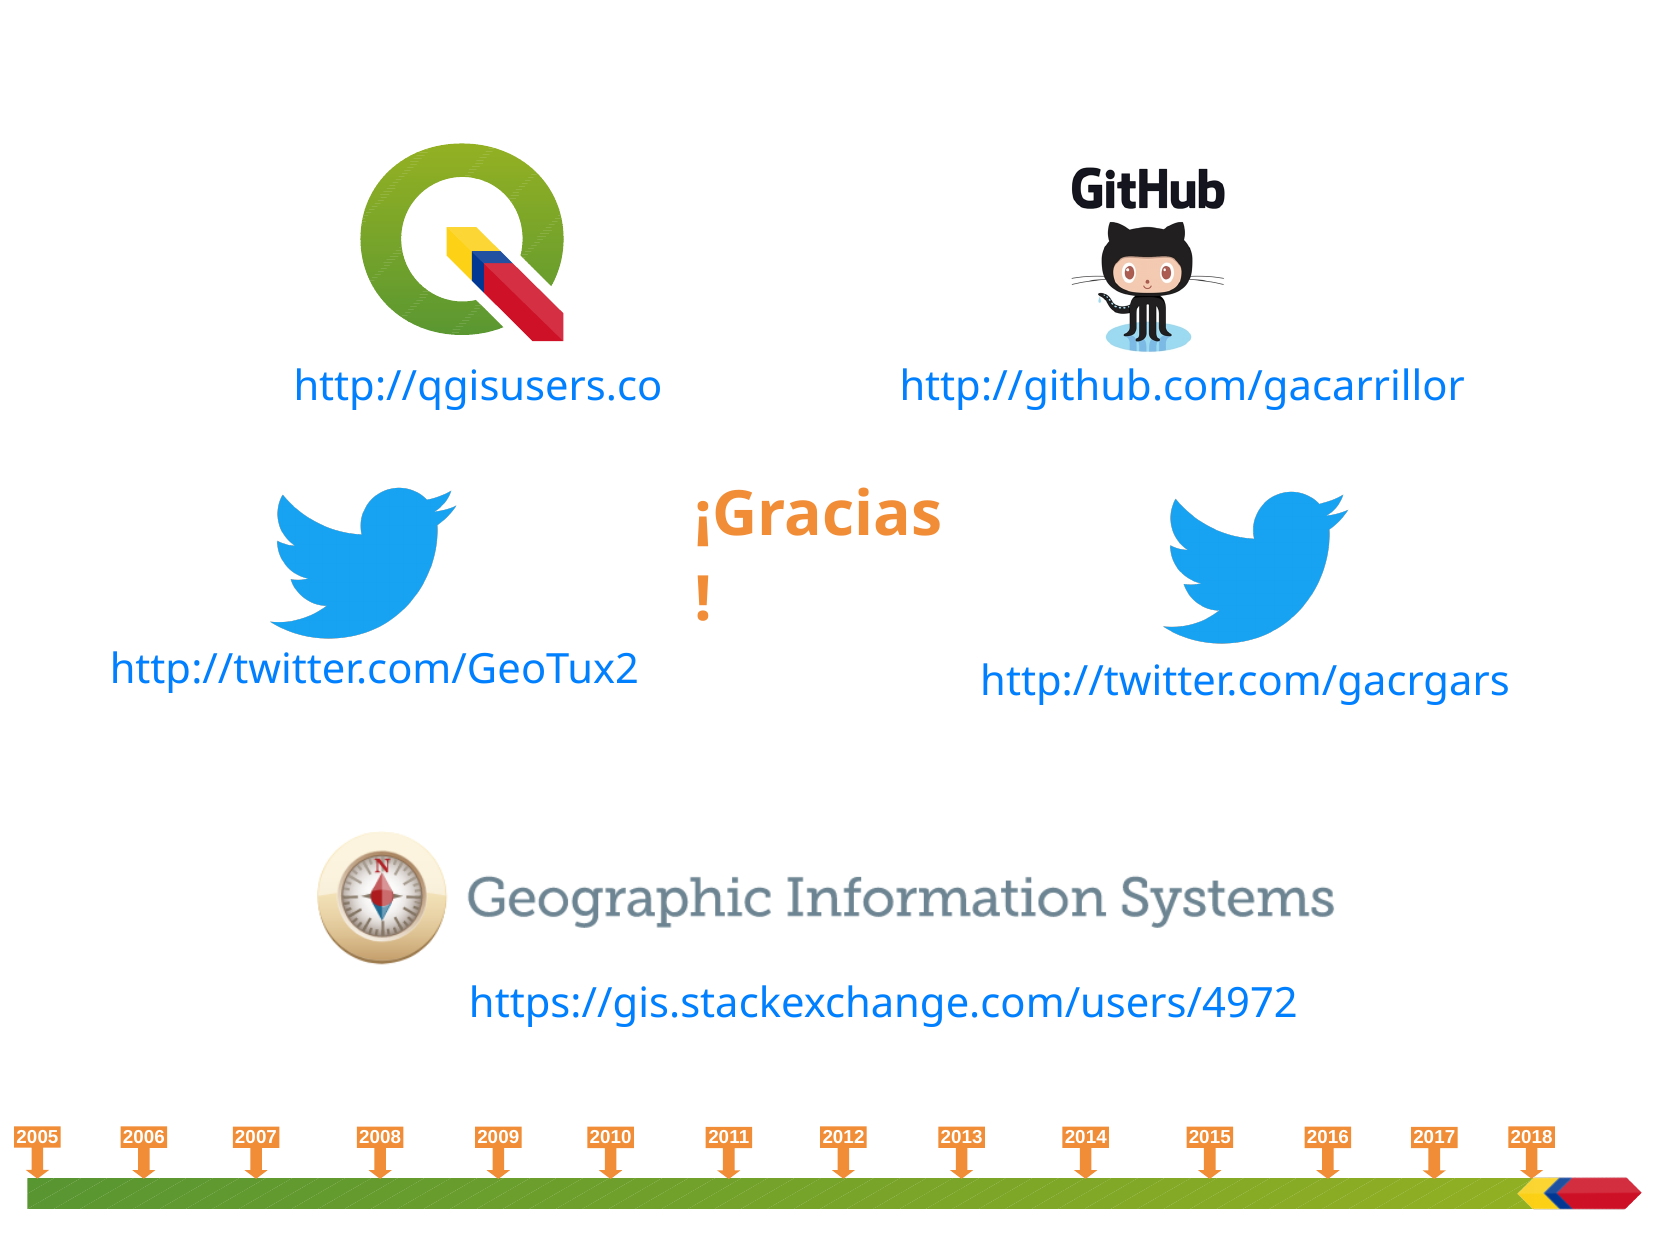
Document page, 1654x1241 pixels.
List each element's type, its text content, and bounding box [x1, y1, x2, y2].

text_box 2006 [120, 1126, 168, 1179]
text_box 2010 [587, 1126, 634, 1179]
text_box http://twitter.com/gacrgars [965, 643, 1632, 715]
text_box 2012 [820, 1126, 867, 1179]
text_box 2014 [1062, 1126, 1109, 1179]
picture [269, 487, 457, 631]
text_box 2009 [475, 1126, 522, 1179]
text_box [27, 1178, 1532, 1209]
text_box 2015 [1186, 1126, 1234, 1179]
text_box 2005 [14, 1126, 61, 1179]
text_box 2013 [938, 1126, 985, 1179]
text_box 2007 [232, 1126, 280, 1179]
text_box 2008 [356, 1126, 404, 1179]
text_box https://gis.stackexchange.com/users/4972 [454, 965, 1443, 1037]
text_box 2018 [1508, 1126, 1555, 1179]
picture [360, 143, 564, 342]
text_box 2017 [1411, 1126, 1458, 1180]
text_box 2016 [1304, 1126, 1352, 1179]
title ¡Gracias! [694, 517, 954, 590]
text_box http://qgisusers.co [278, 348, 736, 419]
picture [1162, 491, 1349, 643]
picture [990, 154, 1305, 348]
text_box http://github.com/gacarrillor [884, 348, 1571, 419]
picture [316, 831, 1351, 968]
picture [1517, 1131, 1642, 1241]
text_box http://twitter.com/GeoTux2 [95, 631, 766, 703]
text_box 2011 [705, 1126, 753, 1180]
